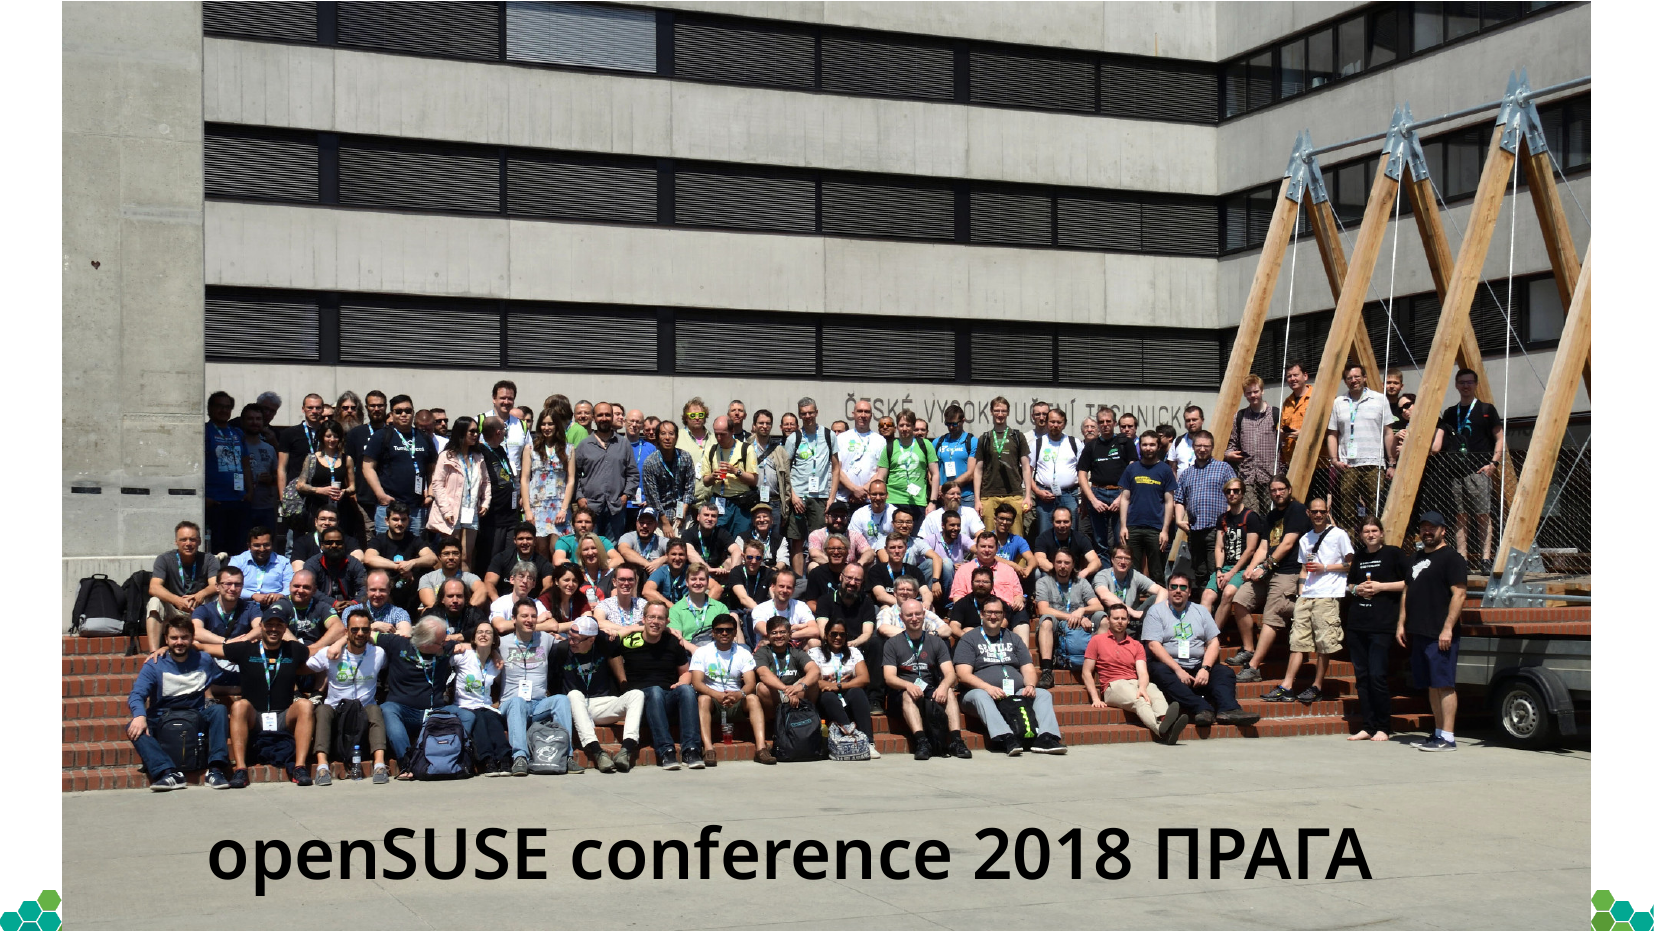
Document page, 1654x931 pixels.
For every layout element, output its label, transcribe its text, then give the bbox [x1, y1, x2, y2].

title openSUSE conference 2018 ΠΡΑΓΑ [87, 774, 1494, 931]
picture [0, 1, 1654, 931]
